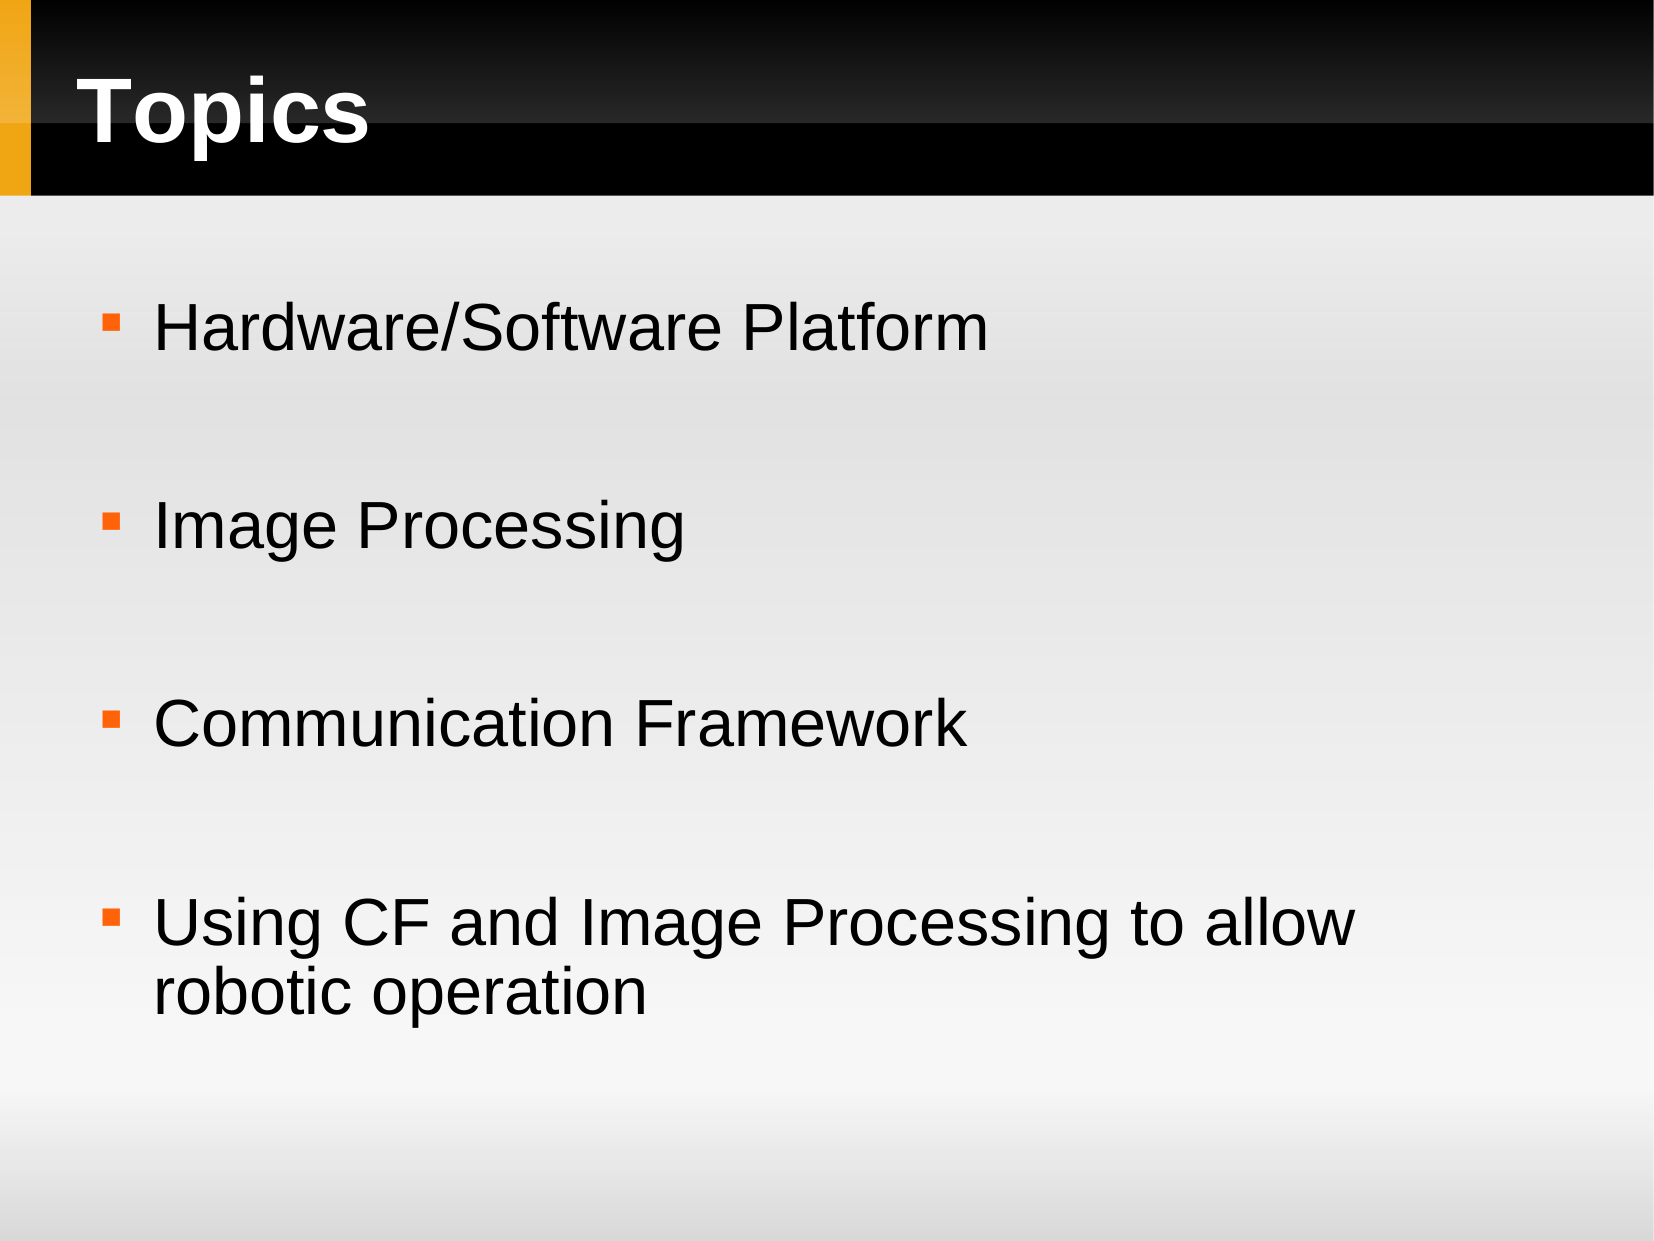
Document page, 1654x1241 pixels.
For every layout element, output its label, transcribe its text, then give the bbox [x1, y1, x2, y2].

title Topics [76, 7, 1565, 215]
picture [0, 0, 1654, 1241]
list Hardware/Software Platform Image Processing Communication Framework Using CF and Image Processing to allow robotic operation [82, 290, 1571, 1109]
